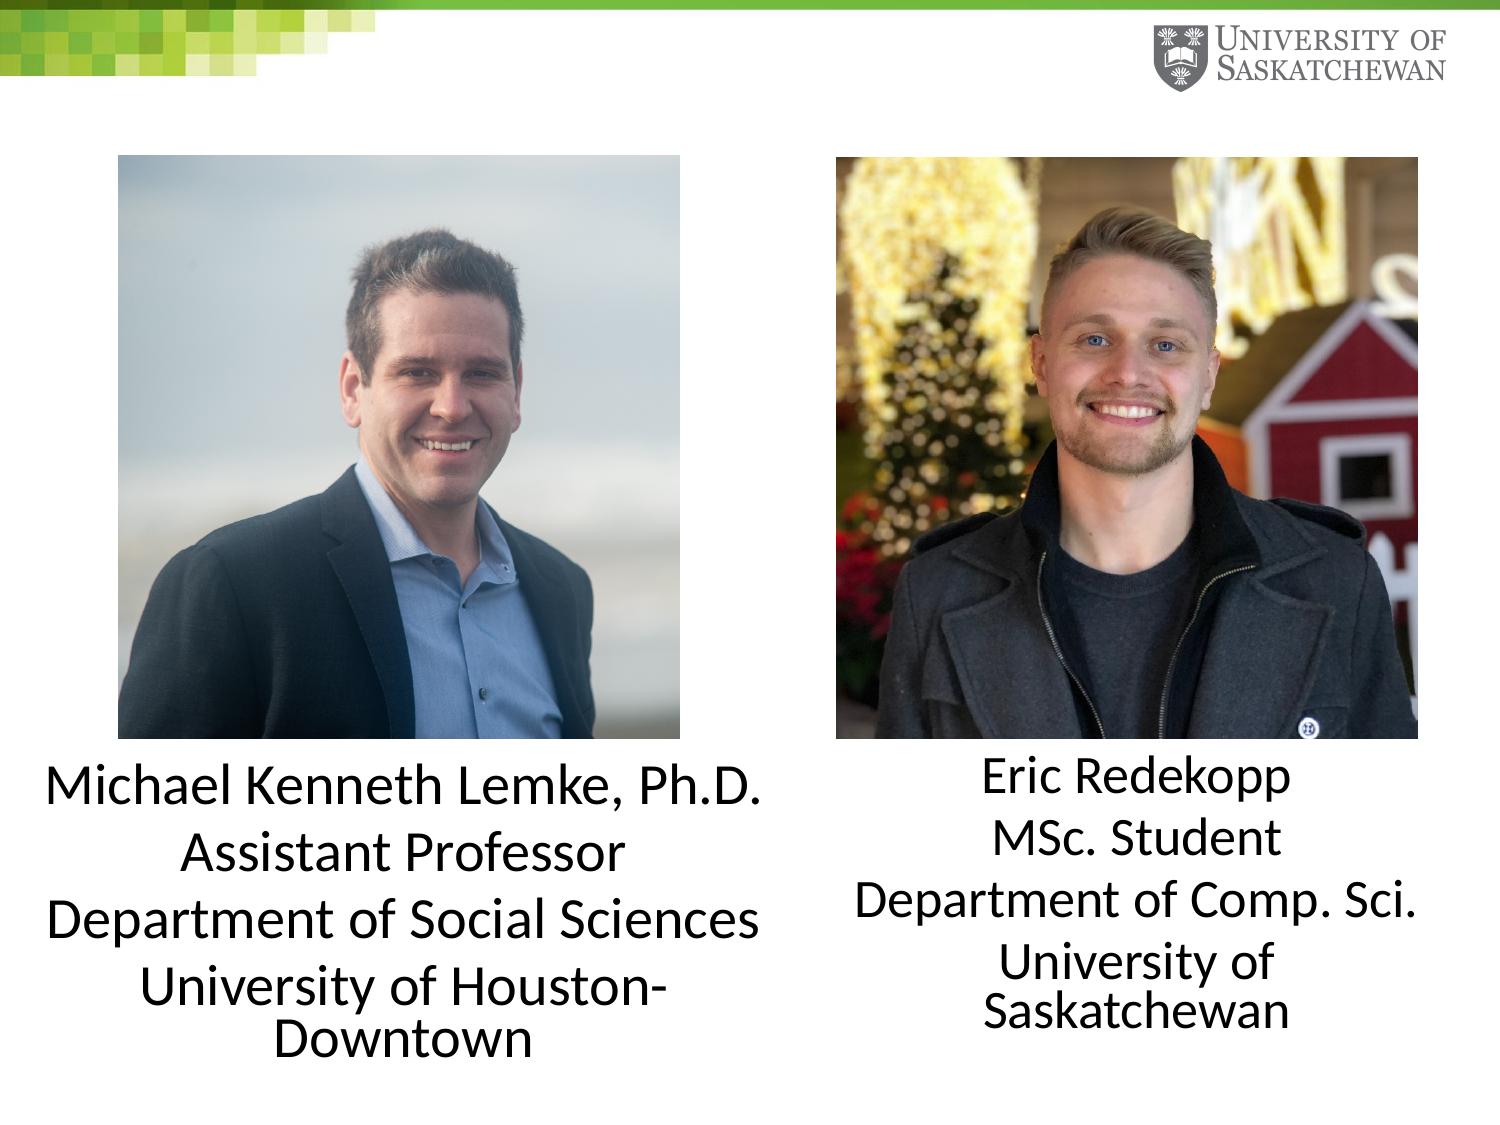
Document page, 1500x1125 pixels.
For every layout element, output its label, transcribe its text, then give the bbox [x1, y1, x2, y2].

picture [0, 0, 1500, 739]
list Eric Redekopp MSc. Student Department of Comp. Sci. University of Saskatchewan [826, 746, 1447, 1078]
list Michael Kenneth Lemke, Ph.D. Assistant Professor Department of Social Sciences University of Houston-Downtown [29, 754, 779, 1086]
